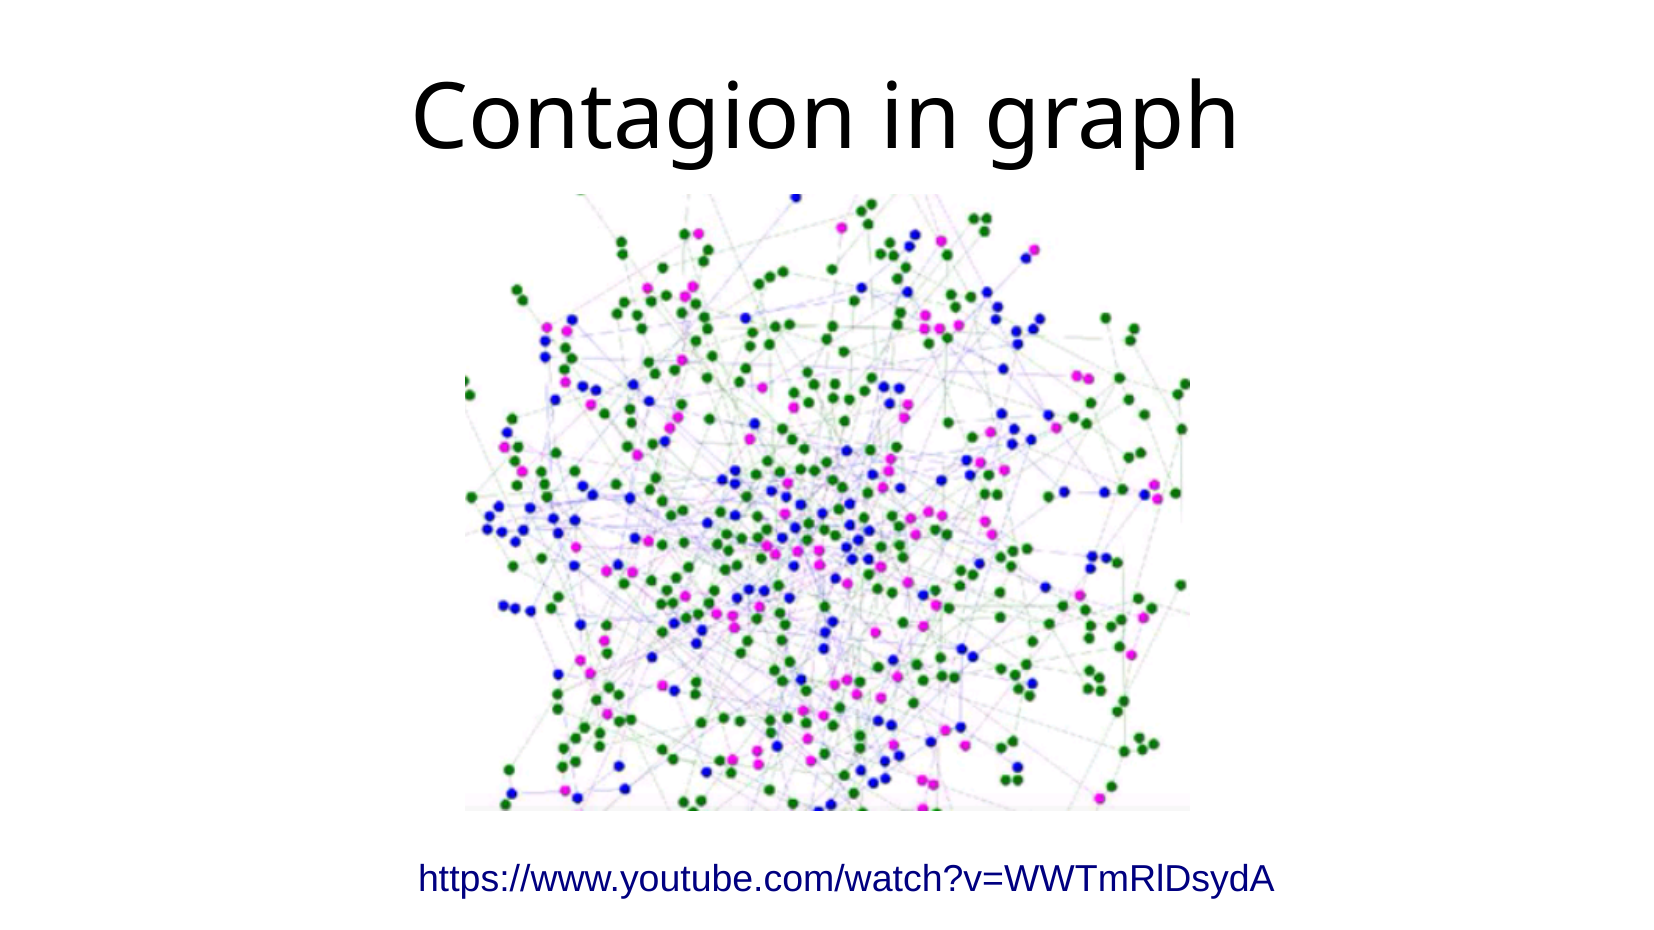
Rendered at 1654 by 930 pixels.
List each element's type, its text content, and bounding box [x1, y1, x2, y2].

title Contagion in graph [82, 1, 1571, 225]
text_box https://www.youtube.com/watch?v=WWTmRlDsydA [403, 849, 1411, 907]
picture [465, 194, 1190, 811]
